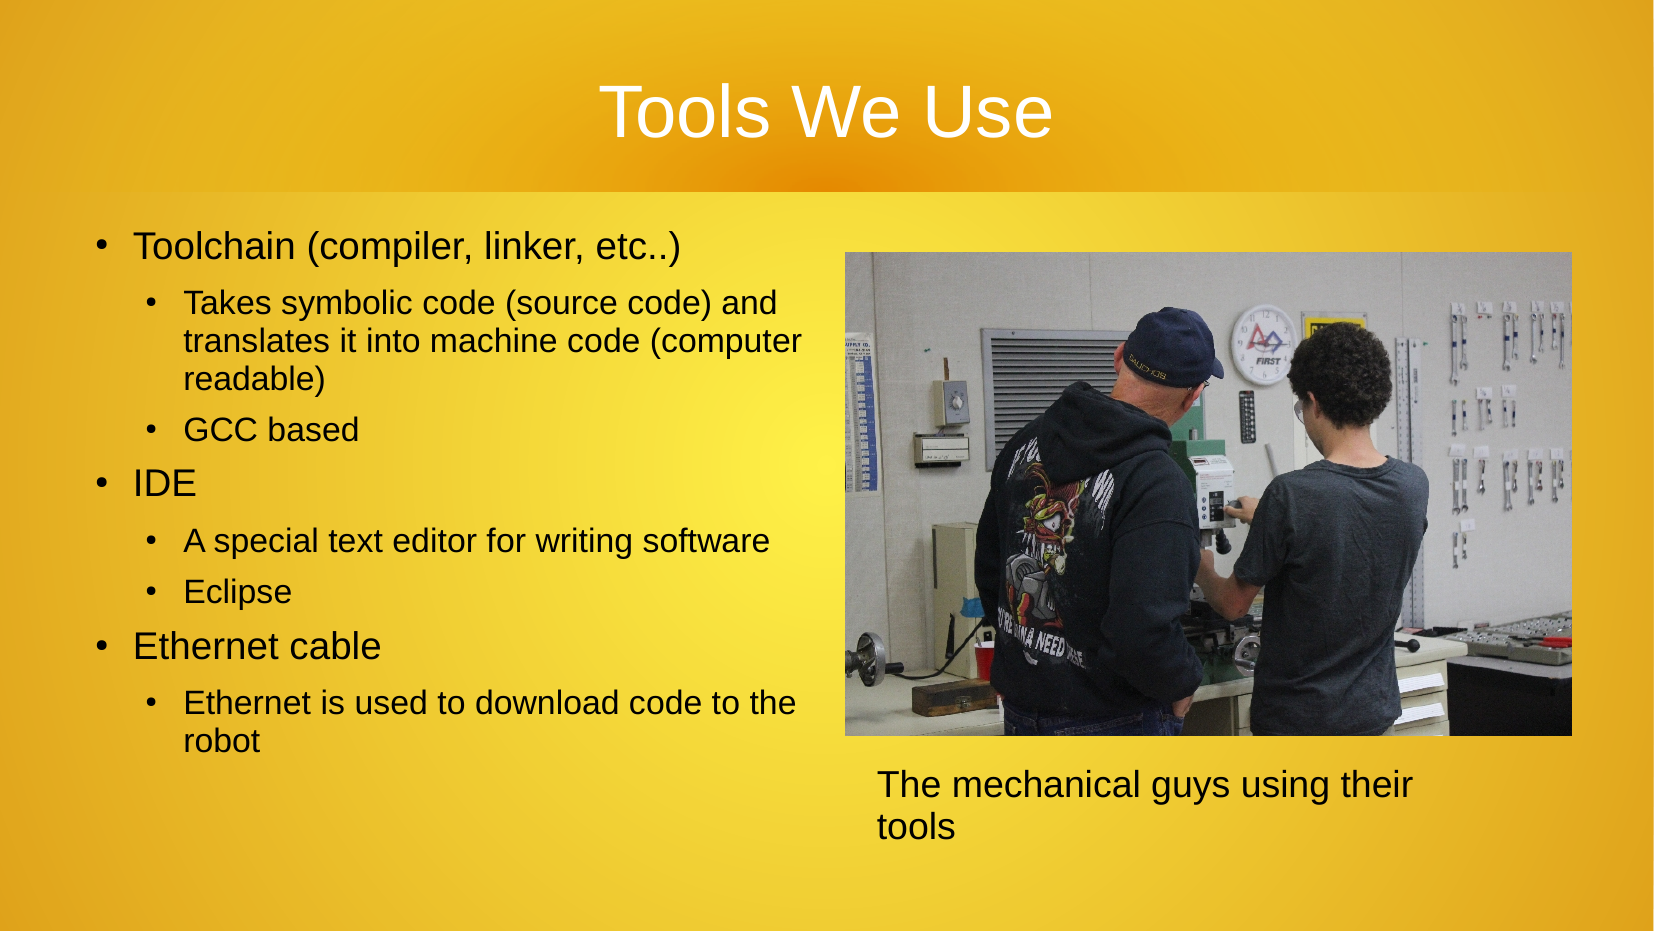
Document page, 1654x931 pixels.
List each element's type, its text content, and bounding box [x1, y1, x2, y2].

title Tools We Use [82, 35, 1571, 189]
text_box The mechanical guys using their tools [862, 755, 1512, 855]
list Toolchain (compiler, linker, etc..) Takes symbolic code (source code) and translates it into machine code (computer readable) GCC based IDE A special text editor for writing software Eclipse Ethernet cable Ethernet is used to download code to the robot [82, 224, 809, 764]
picture [845, 252, 1572, 736]
